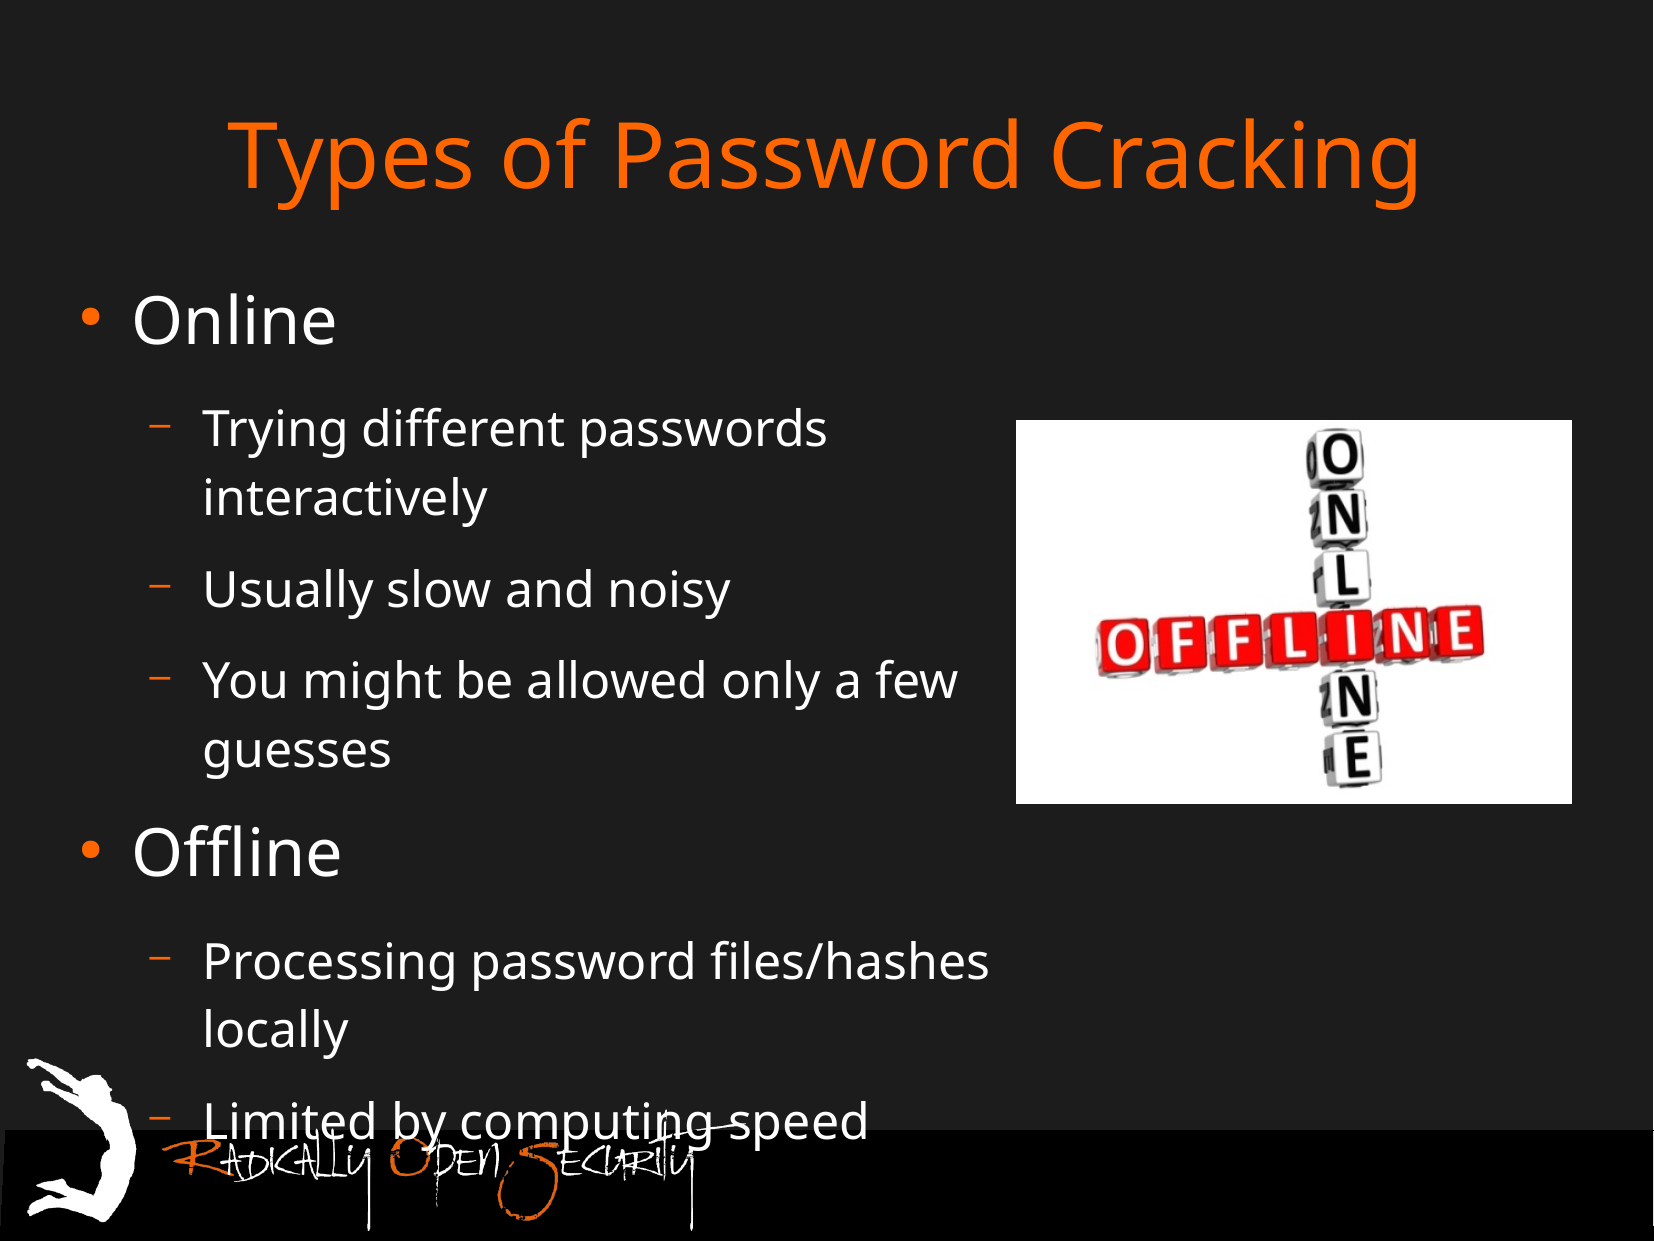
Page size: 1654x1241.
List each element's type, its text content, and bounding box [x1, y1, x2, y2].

title Types of Password Cracking [82, 49, 1571, 257]
list Online Trying different passwords interactively Usually slow and noisy You might be allowed only a few guesses Offline Processing password files/hashes locally Limited by computing speed [61, 273, 1024, 1142]
picture [0, 1022, 778, 1241]
picture [1016, 420, 1572, 804]
